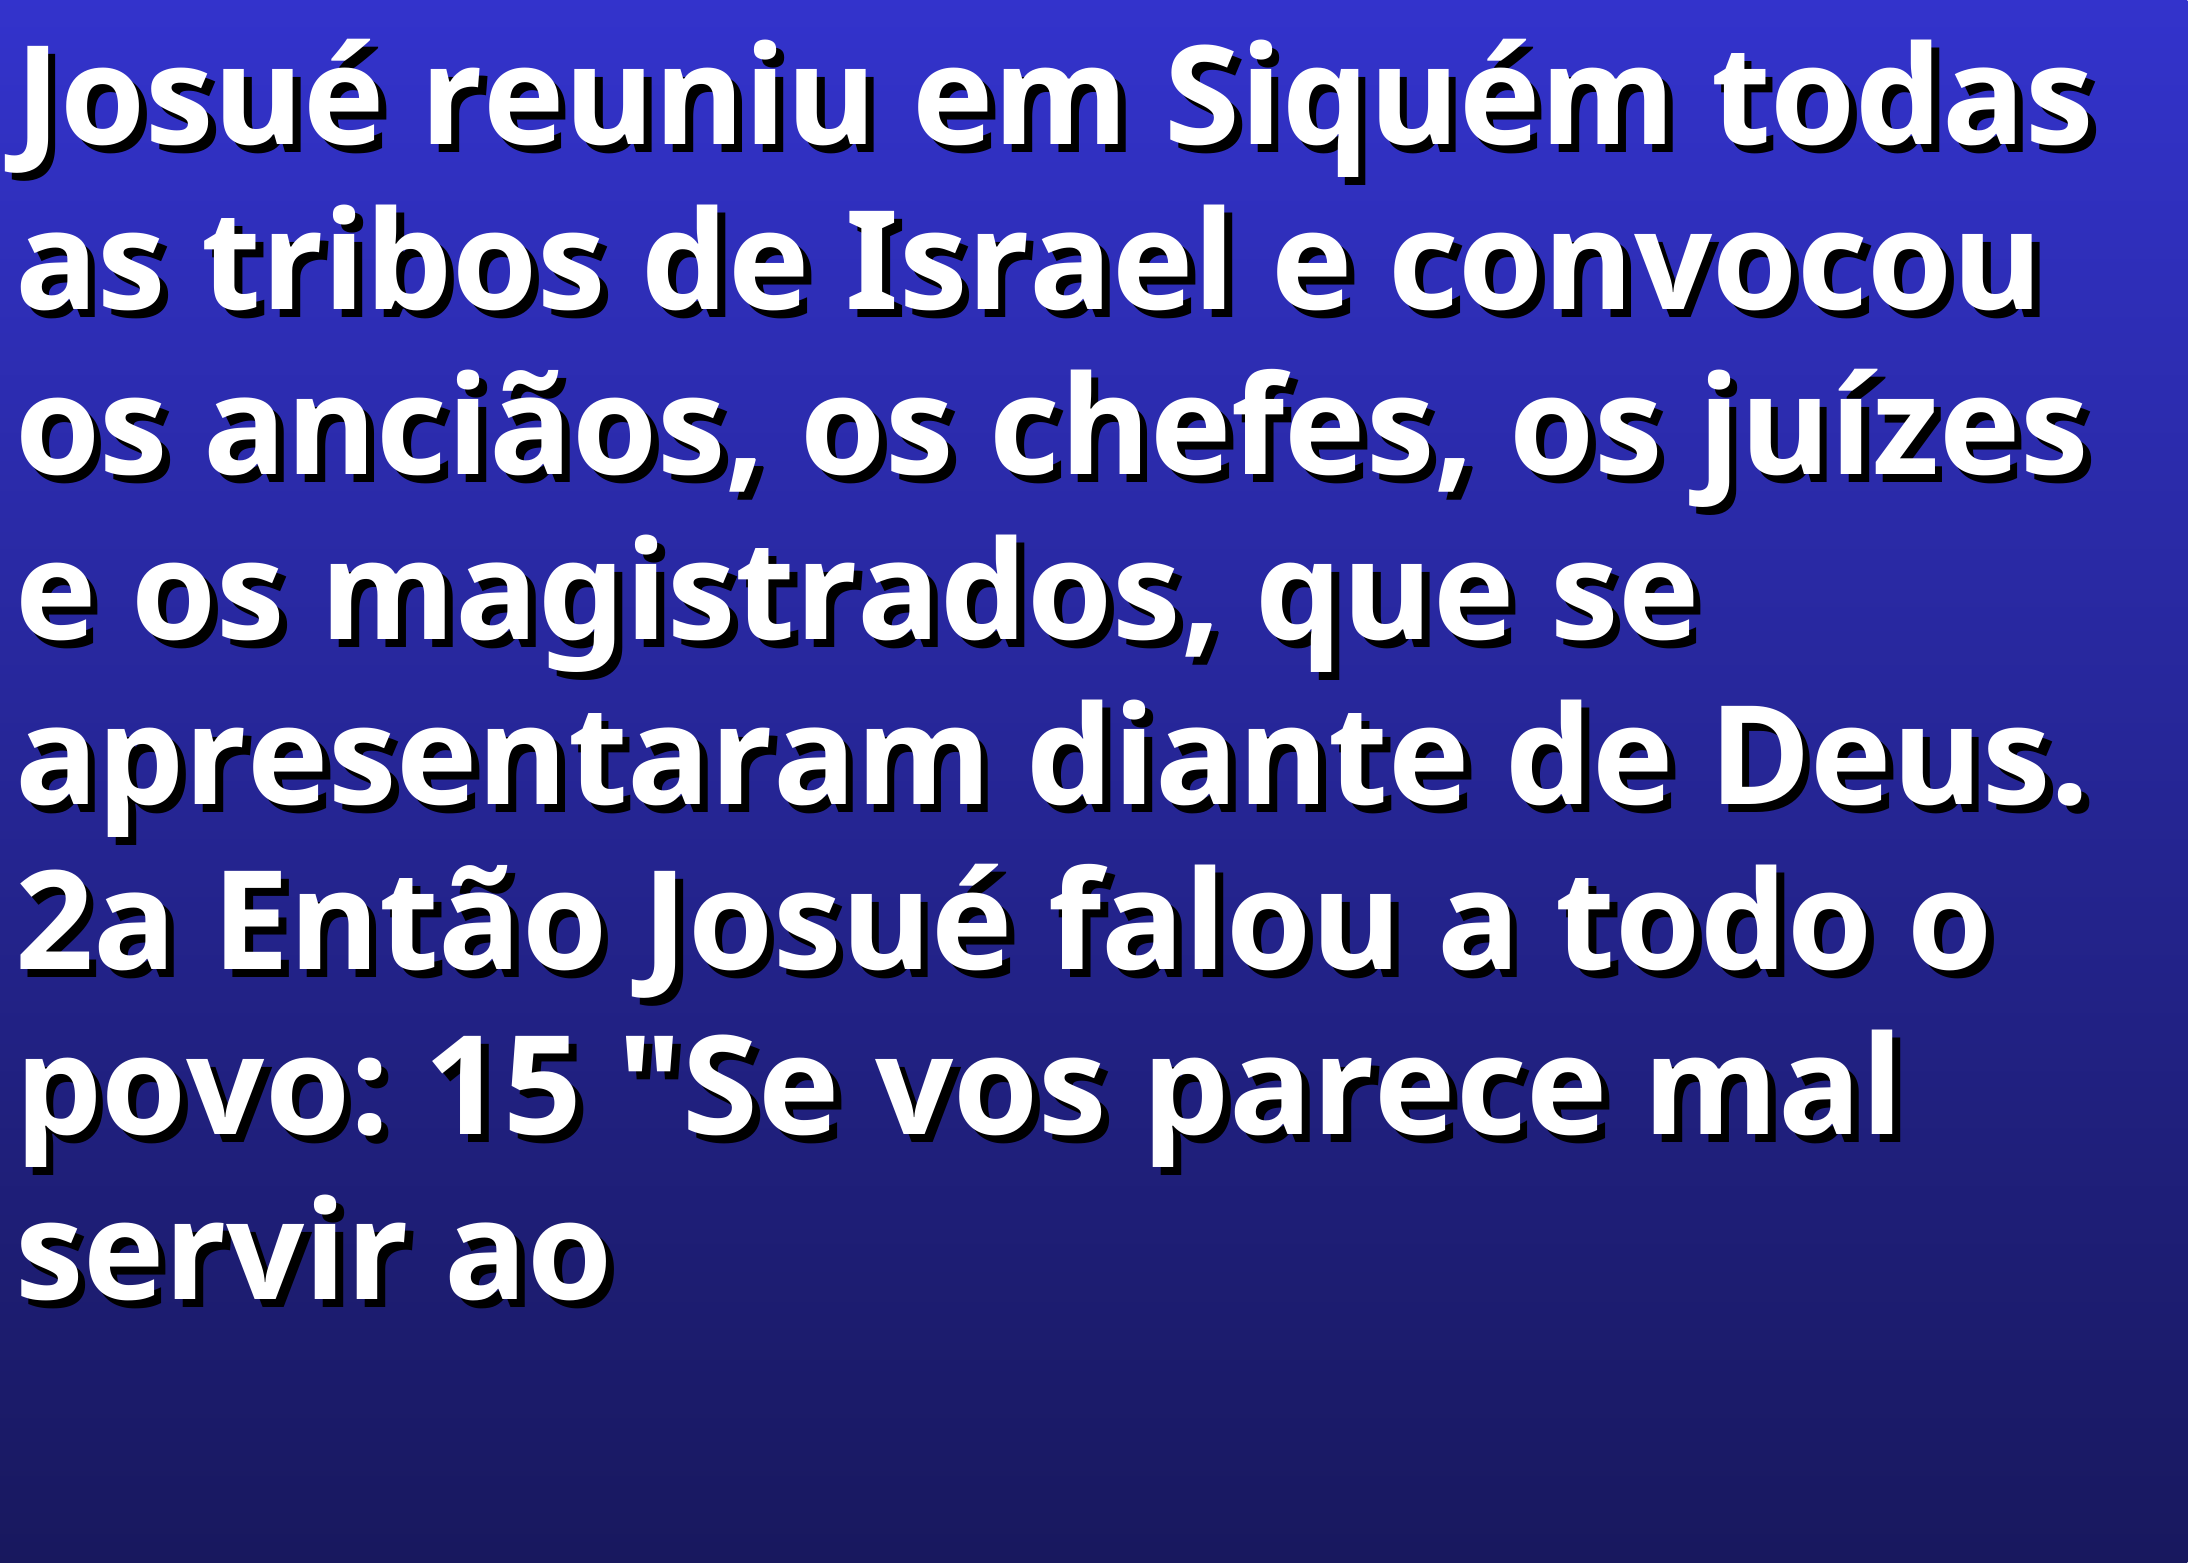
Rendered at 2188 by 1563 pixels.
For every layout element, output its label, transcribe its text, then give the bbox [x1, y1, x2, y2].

text_box Josué reuniu em Siquém todas as tribos de Israel e convocou os anciãos, os chefes, os juízes e os magistrados, que se apresentaram diante de Deus. 2a Então Josué falou a todo o povo: 15 "Se vos parece mal servir ao [0, 0, 2188, 1335]
